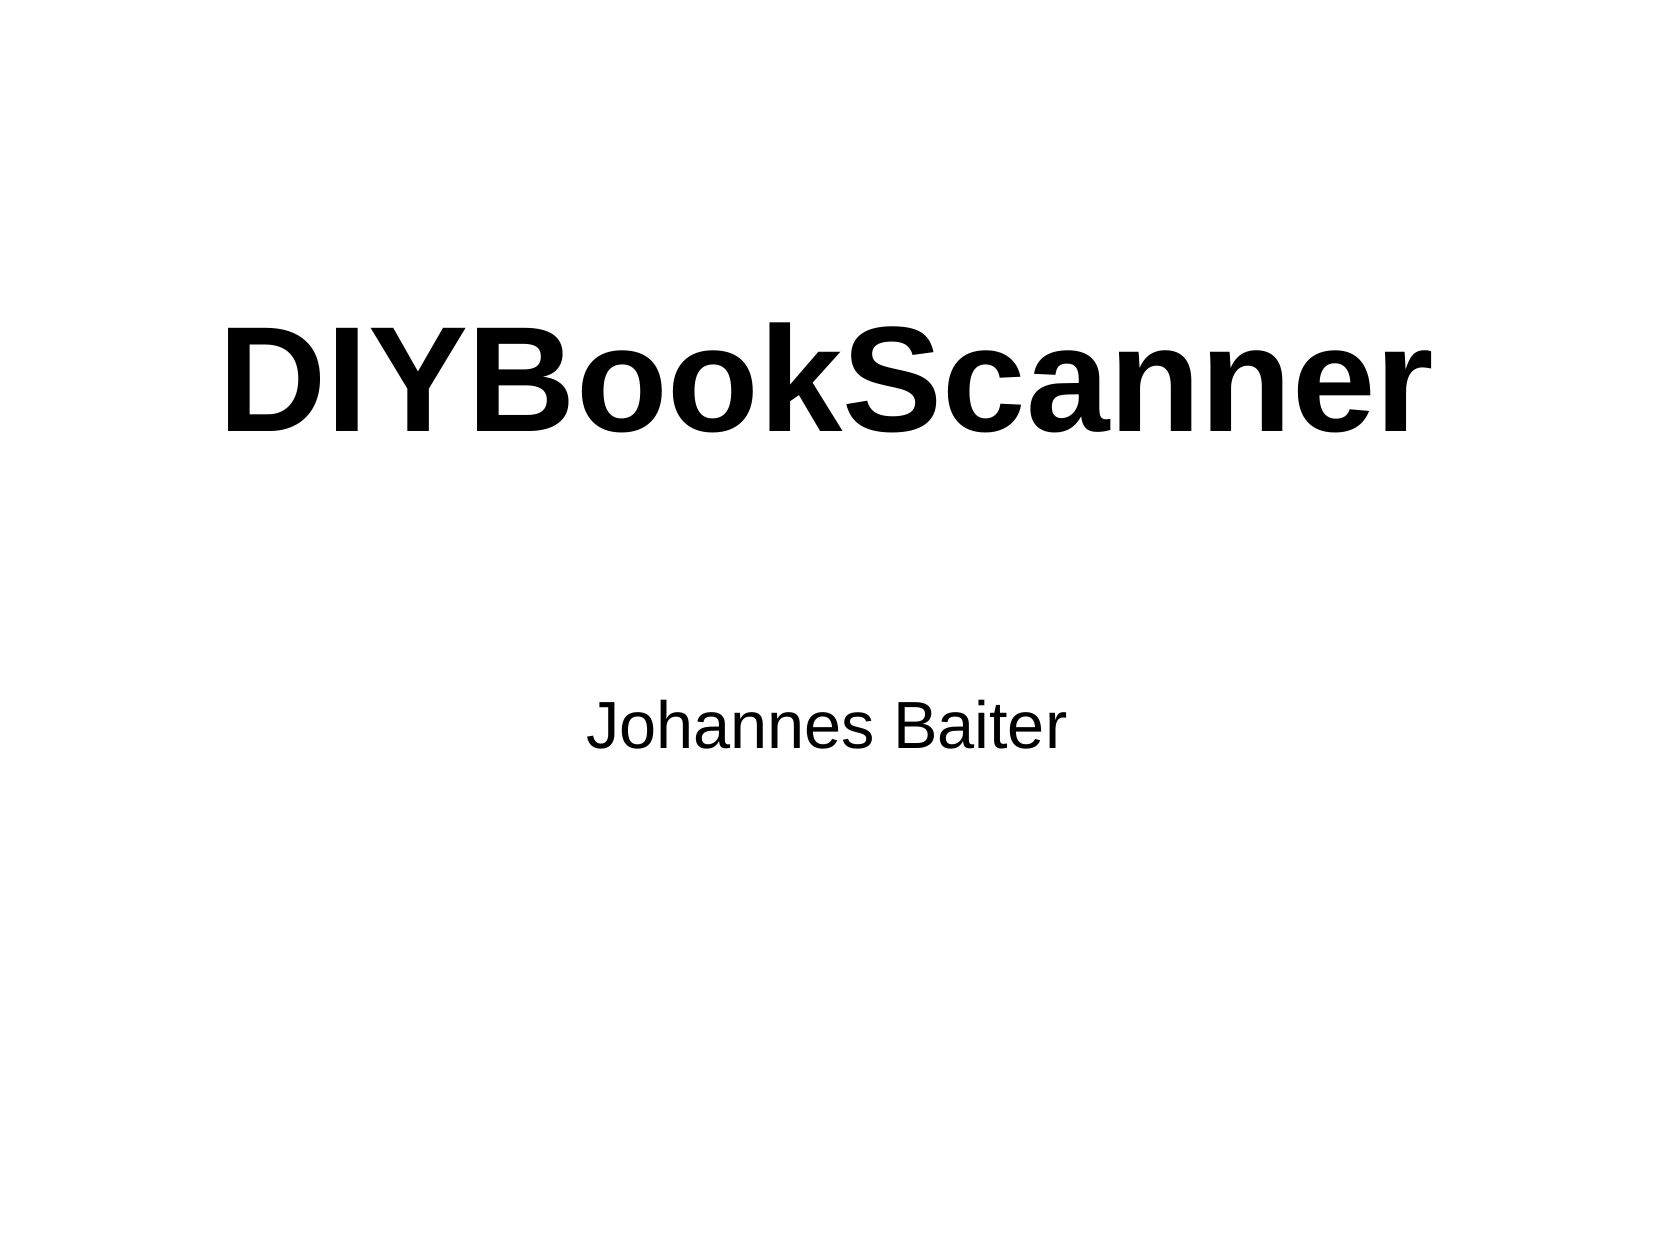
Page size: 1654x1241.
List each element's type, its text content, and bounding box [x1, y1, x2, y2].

subtitle DIYBookScanner Johannes Baiter [82, 49, 1571, 1010]
